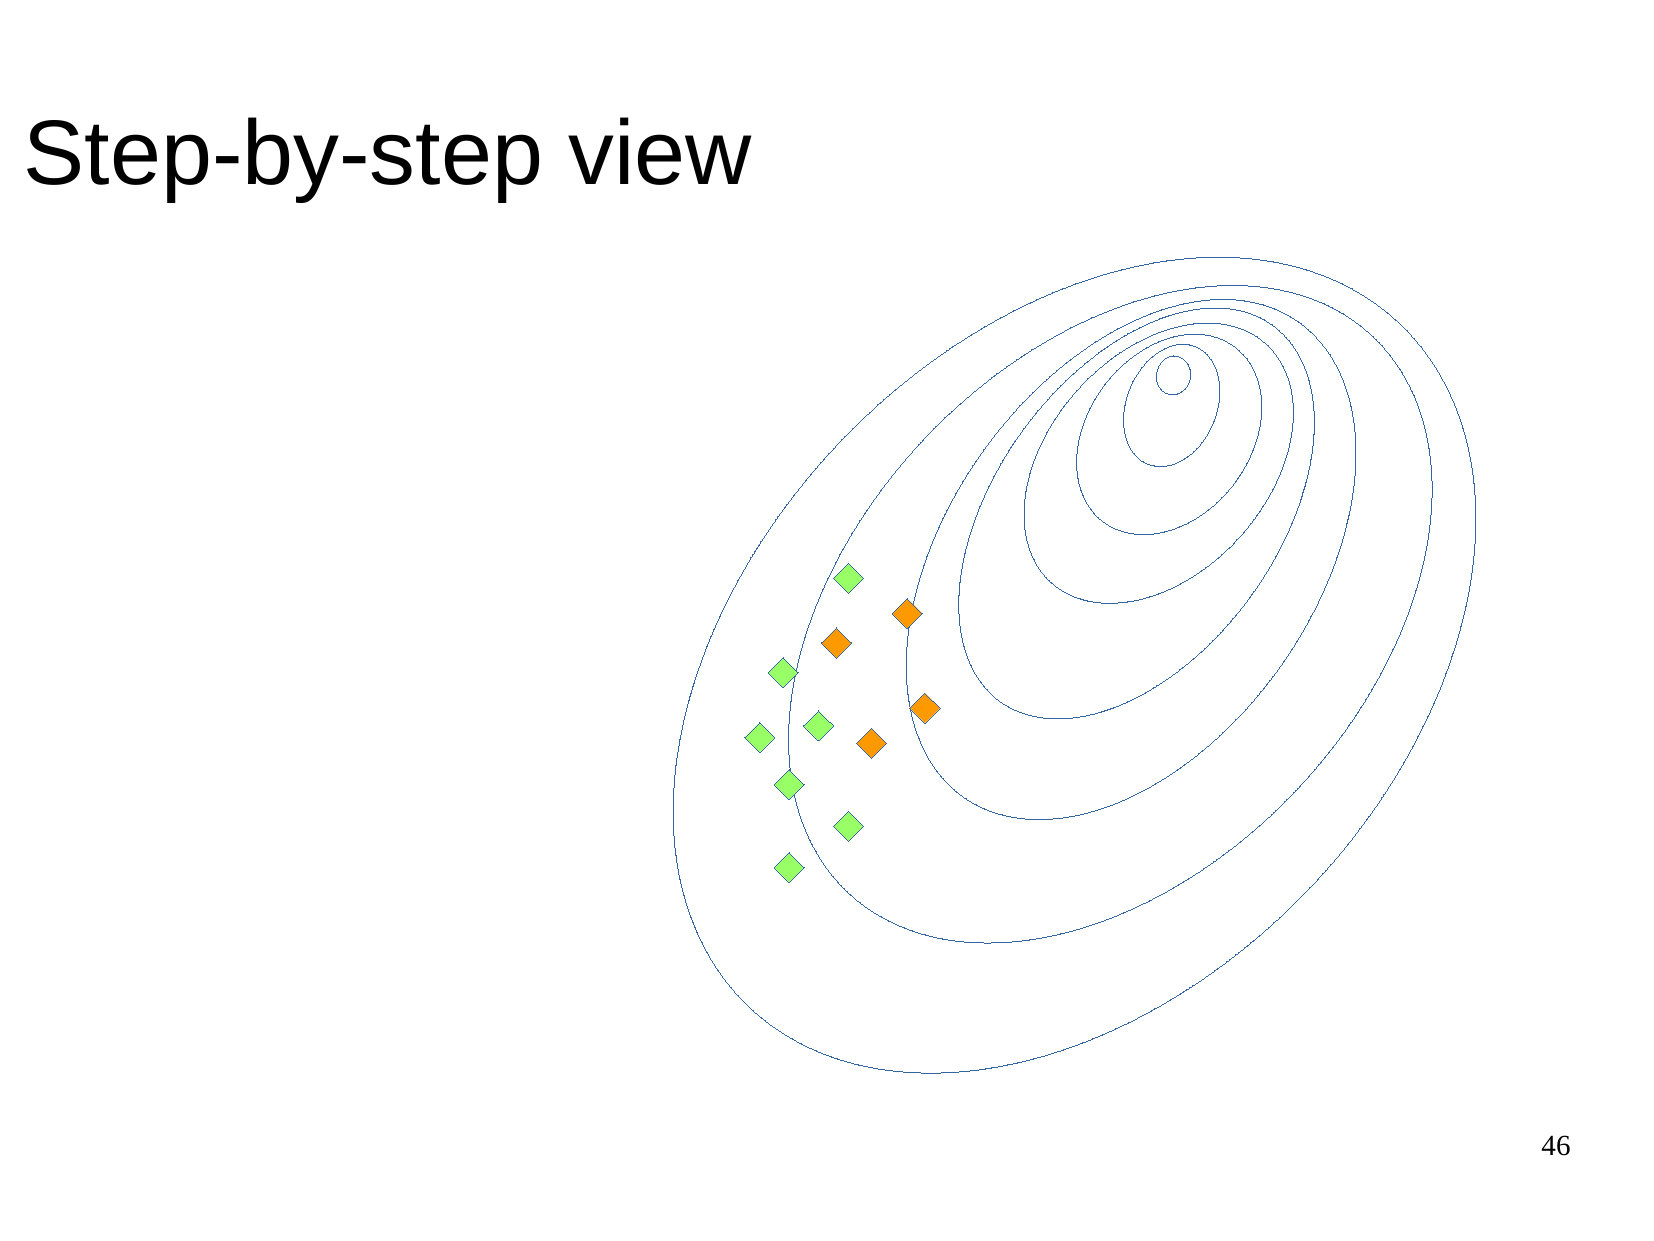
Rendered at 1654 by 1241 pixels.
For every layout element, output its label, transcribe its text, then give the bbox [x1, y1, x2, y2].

text_box [673, 257, 1476, 1074]
title Step-by-step view [23, 49, 1512, 257]
